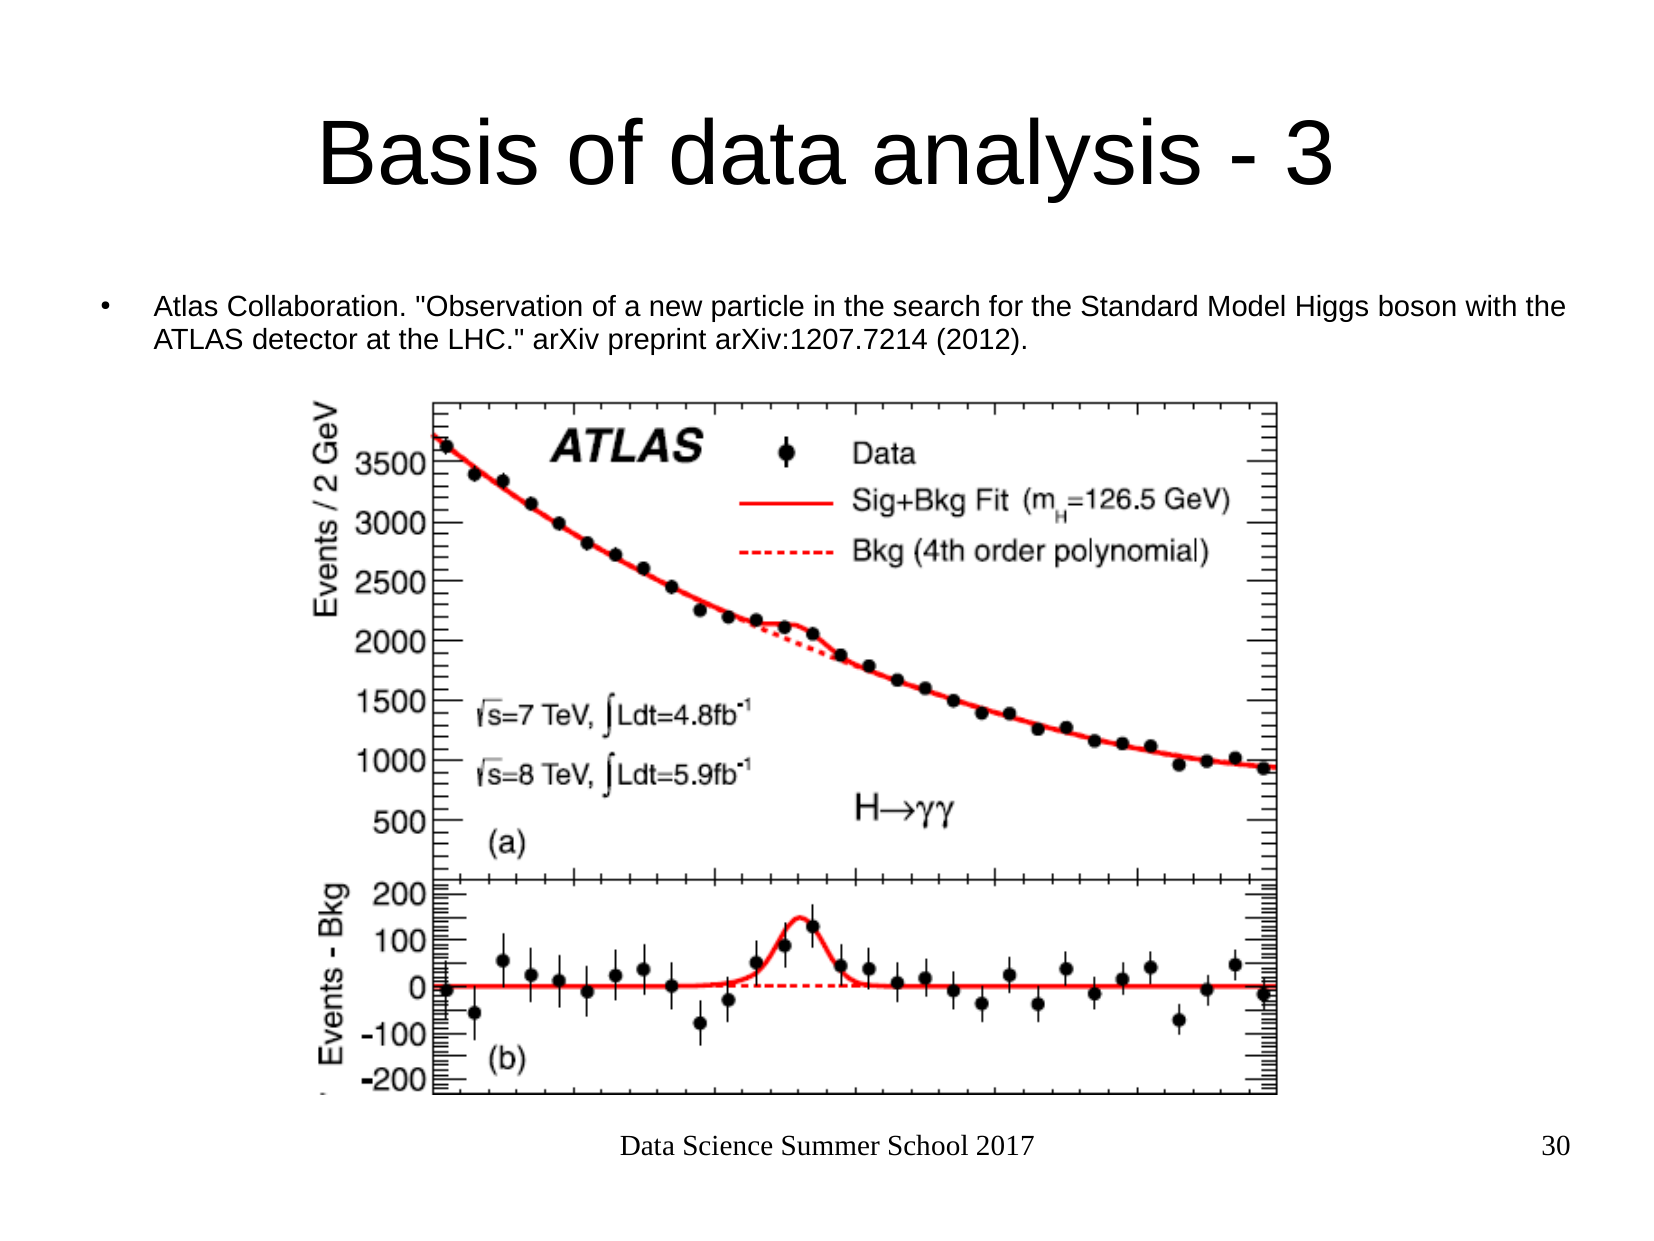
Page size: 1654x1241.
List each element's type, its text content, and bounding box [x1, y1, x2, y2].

title Basis of data analysis - 3 [82, 49, 1571, 257]
picture [261, 359, 1381, 1096]
list Atlas Collaboration. "Observation of a new particle in the search for the Standard Model Higgs boson with the ATLAS detector at the LHC." arXiv preprint arXiv:1207.7214 (2012). [82, 290, 1571, 1010]
